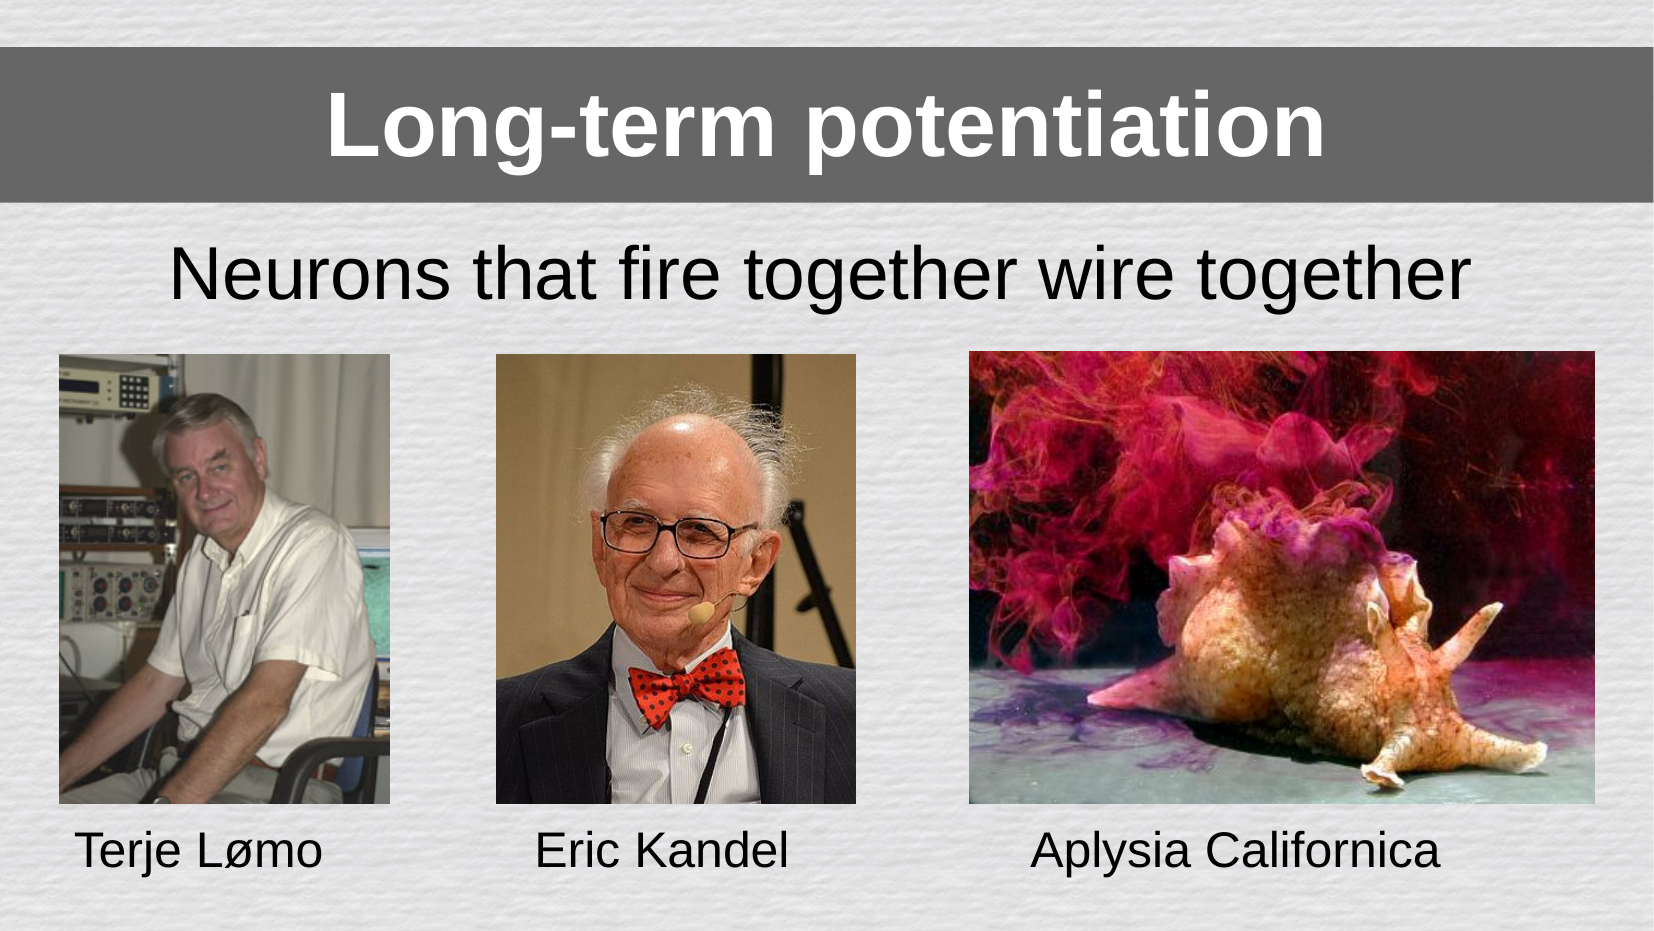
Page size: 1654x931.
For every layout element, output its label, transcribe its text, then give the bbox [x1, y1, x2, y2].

text_box Terje Lømo [59, 814, 390, 898]
text_box Aplysia Californica [1015, 814, 1512, 898]
picture [0, 0, 1654, 47]
text_box Eric Kandel [519, 814, 851, 898]
picture [0, 203, 1654, 931]
title Long-term potentiation [0, 47, 1654, 203]
text_box Neurons that fire together wire together [153, 224, 1512, 325]
